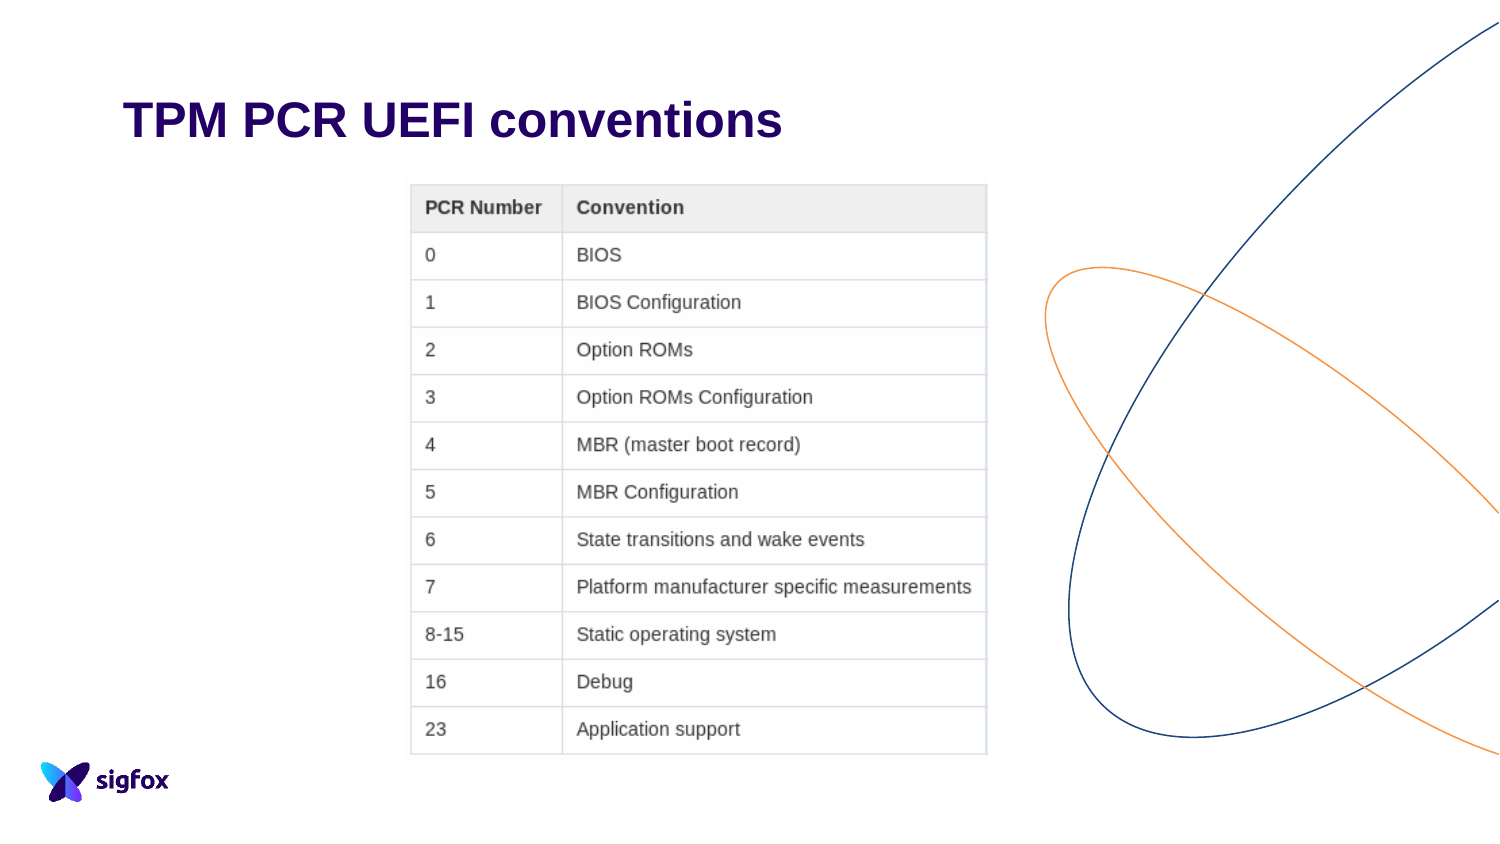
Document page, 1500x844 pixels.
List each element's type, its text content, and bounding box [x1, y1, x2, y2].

text_box TPM PCR UEFI conventions [122, 87, 1358, 142]
picture [36, 760, 174, 803]
picture [405, 179, 988, 759]
